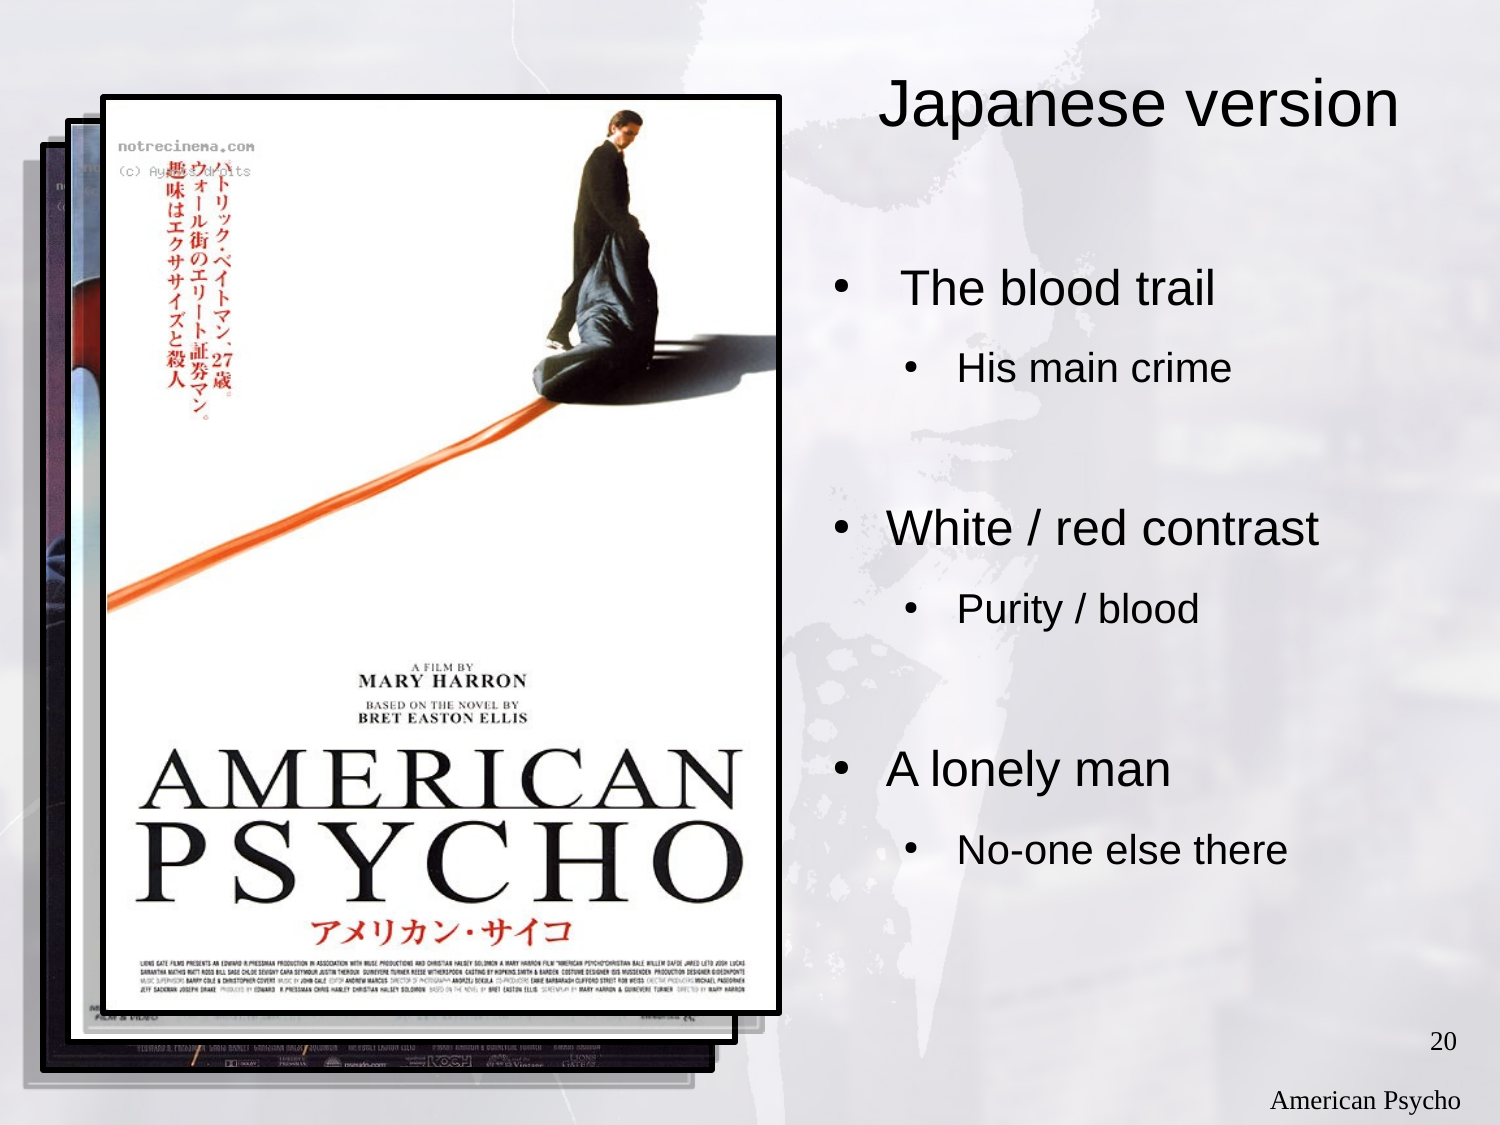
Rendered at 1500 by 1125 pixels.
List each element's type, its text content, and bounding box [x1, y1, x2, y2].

title Japanese version [814, 36, 1465, 170]
picture [0, 0, 1500, 1125]
list The blood trail His main crime White / red contrast Purity / blood A lonely man No-one else there [814, 259, 1465, 1032]
